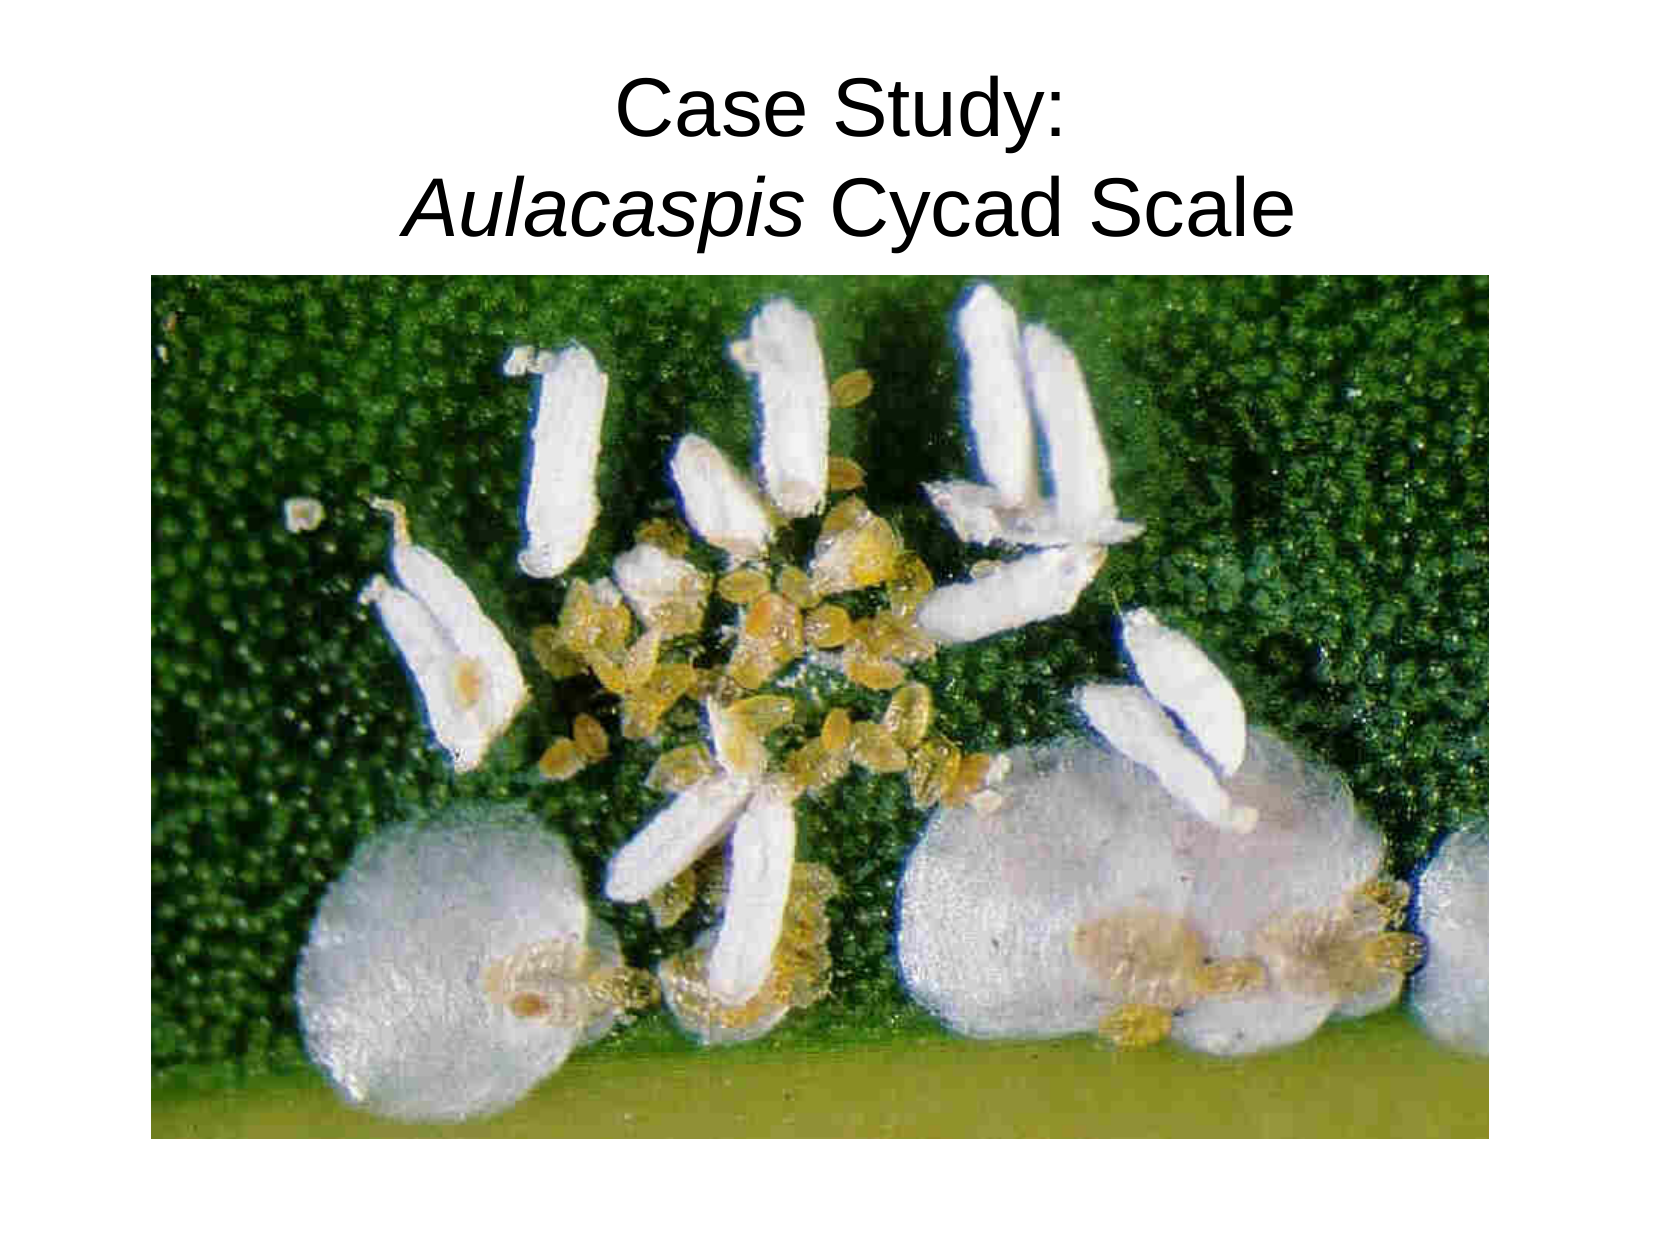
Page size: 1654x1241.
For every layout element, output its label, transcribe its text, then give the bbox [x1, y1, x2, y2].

title Case Study: Aulacaspis Cycad Scale [82, 34, 1571, 272]
picture [151, 275, 1489, 1139]
